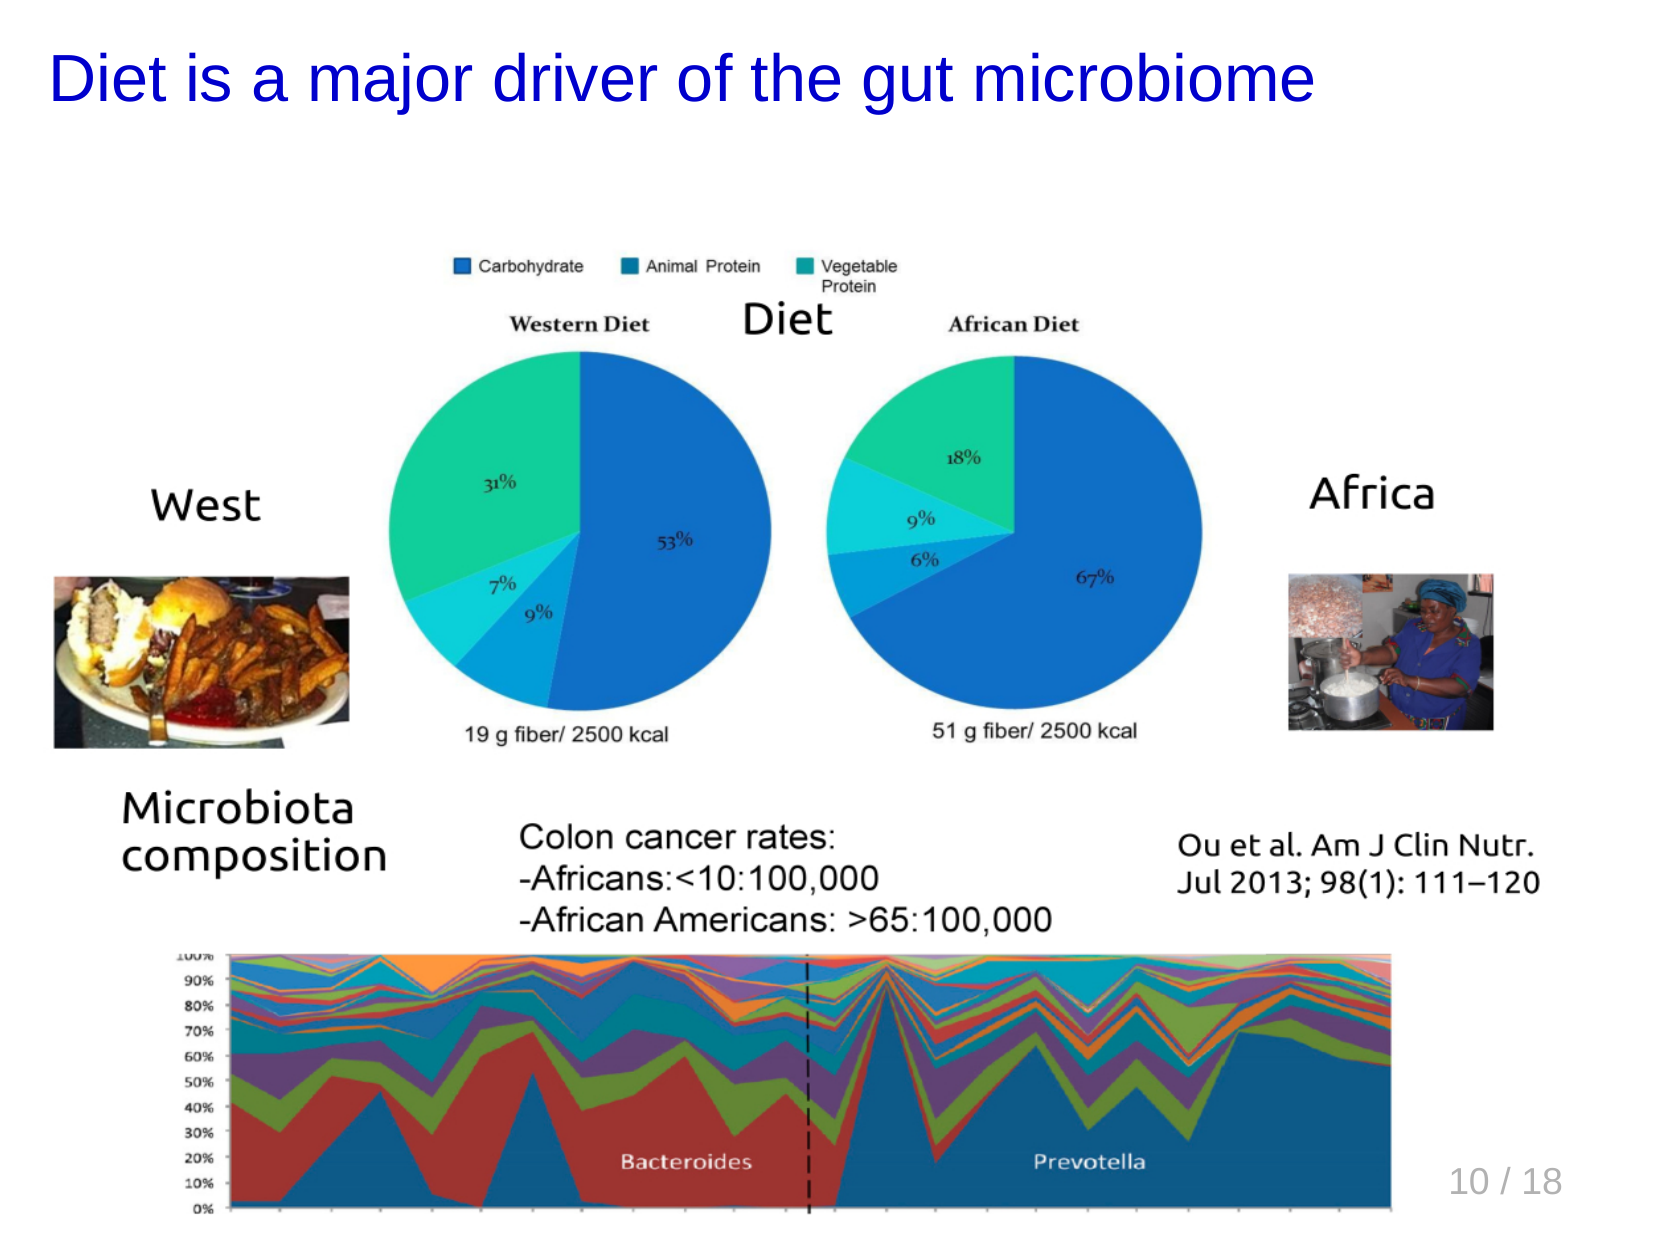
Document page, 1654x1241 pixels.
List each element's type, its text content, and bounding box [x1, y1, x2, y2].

picture [23, 188, 1569, 1215]
text_box Diet is a major driver of the gut microbiome [33, 33, 1588, 167]
text_box <number> / 18 [1433, 1153, 1654, 1211]
